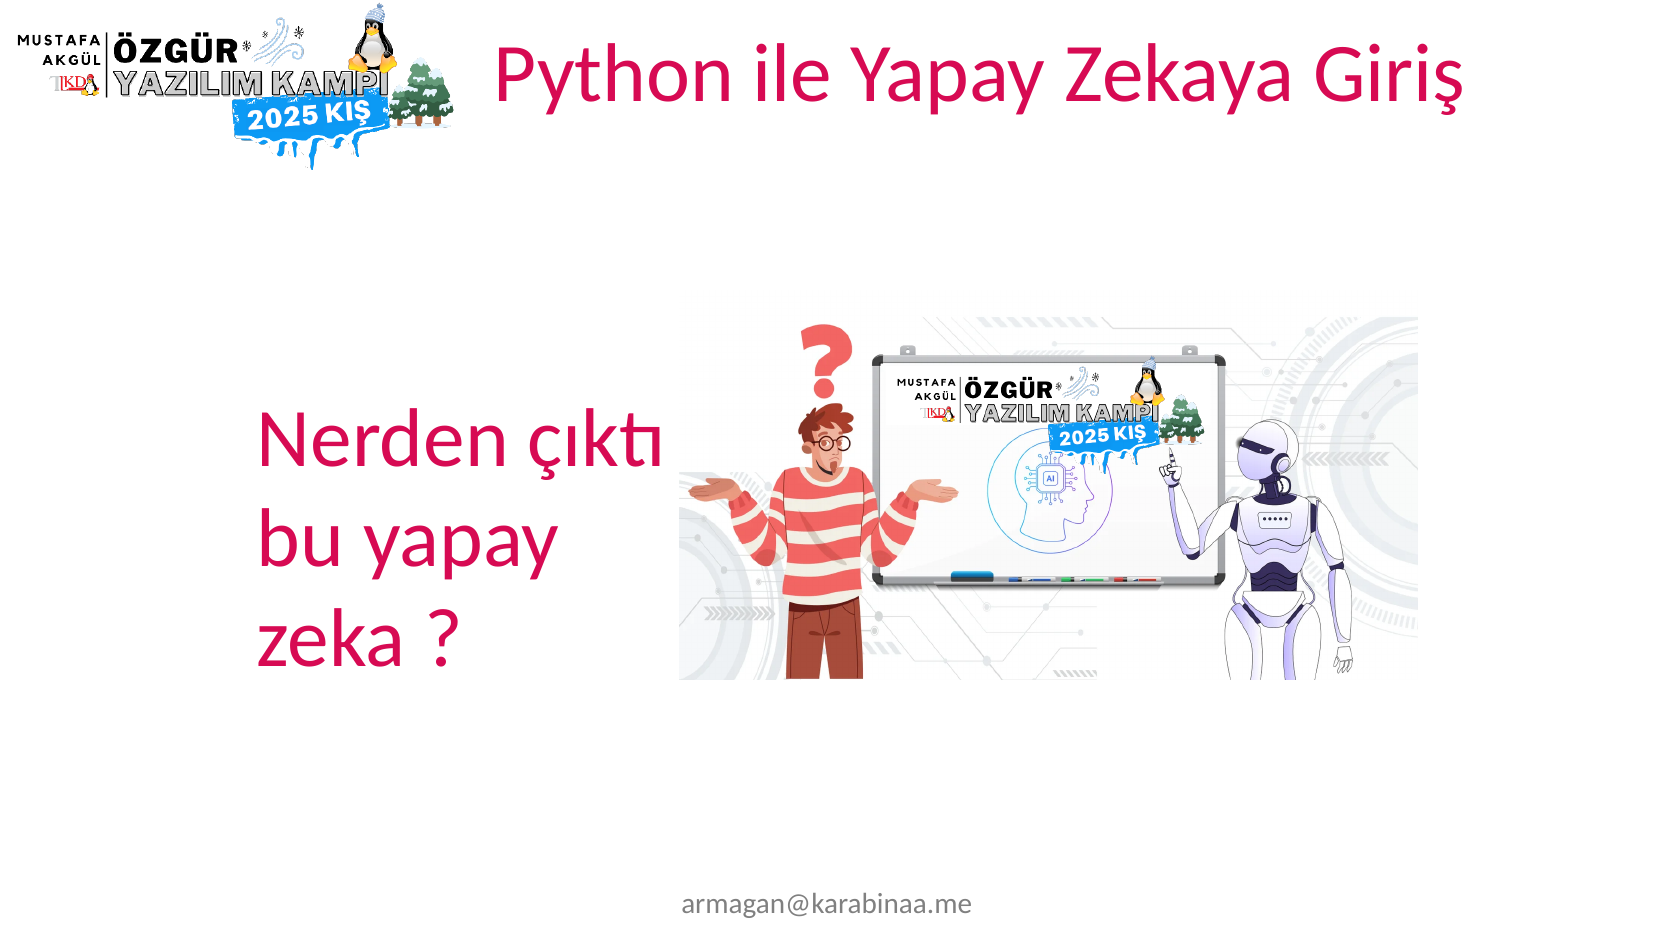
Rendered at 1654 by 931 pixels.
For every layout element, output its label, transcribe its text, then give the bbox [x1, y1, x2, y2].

picture [679, 290, 1418, 680]
text_box Nerden çıktı bu yapay zeka ? [242, 375, 686, 691]
picture [0, 0, 463, 177]
text_box armagan@karabinaa.me [0, 877, 1654, 928]
text_box Python ile Yapay Zekaya Giriş [478, 10, 1654, 126]
